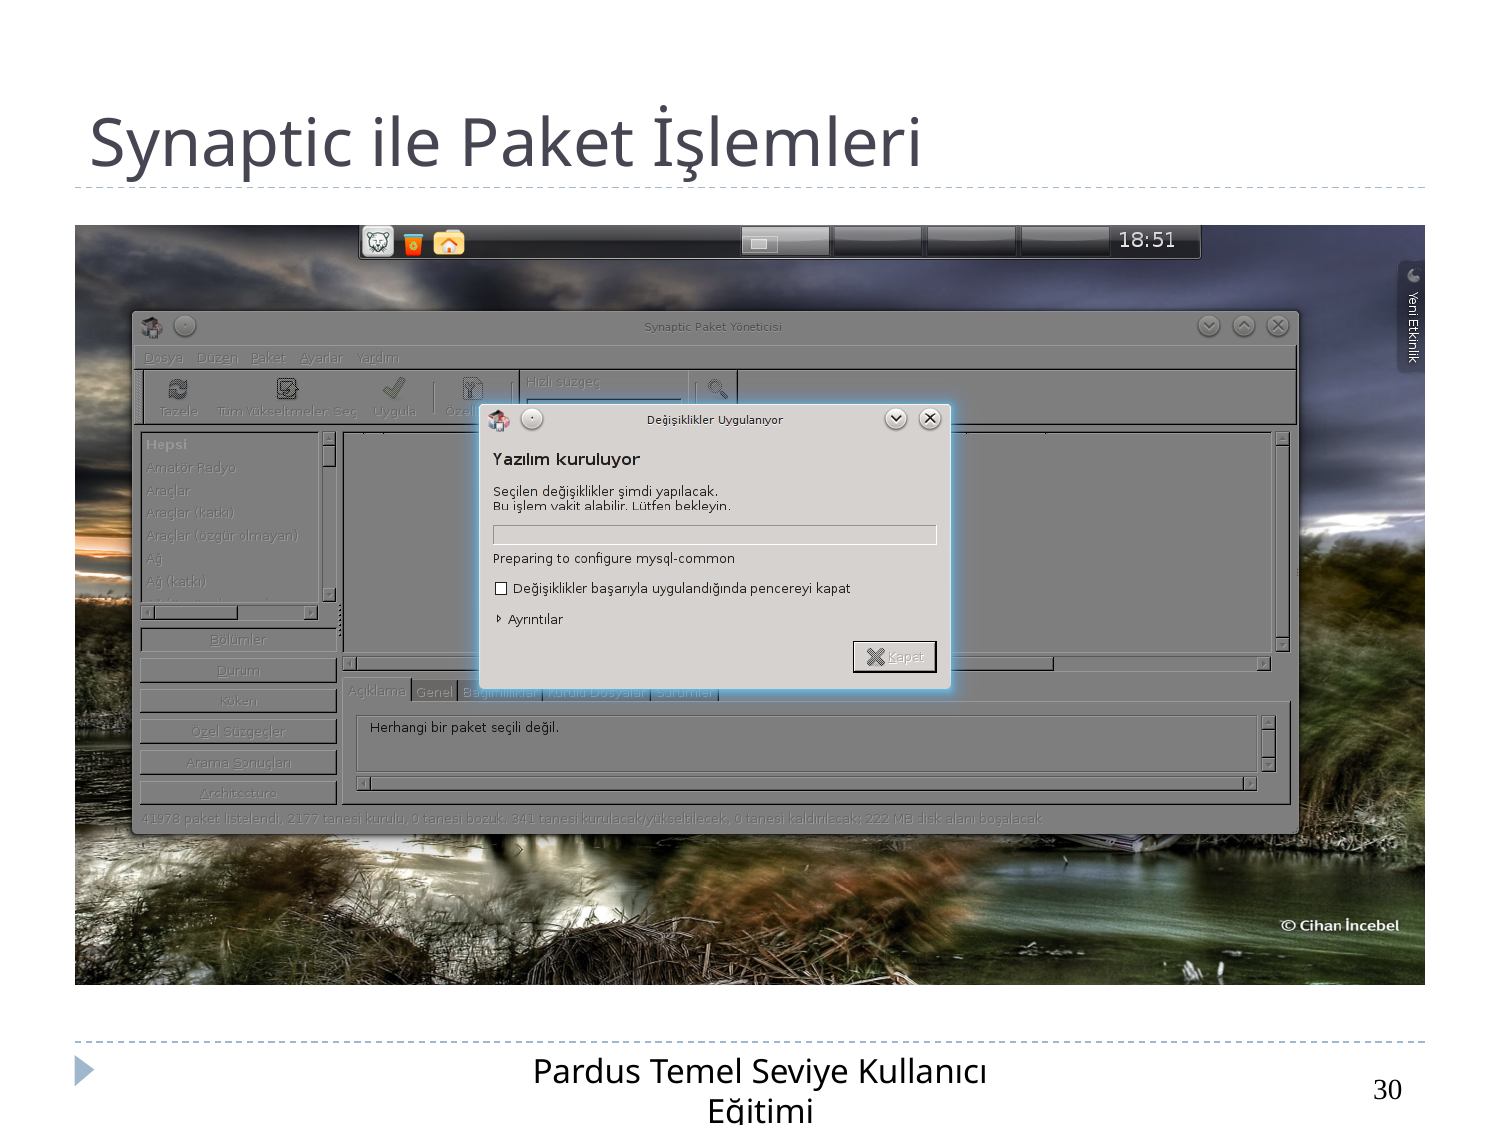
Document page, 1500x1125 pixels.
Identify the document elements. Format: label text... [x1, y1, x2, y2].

title Synaptic ile Paket İşlemleri [75, 24, 1425, 188]
picture [75, 225, 1425, 985]
